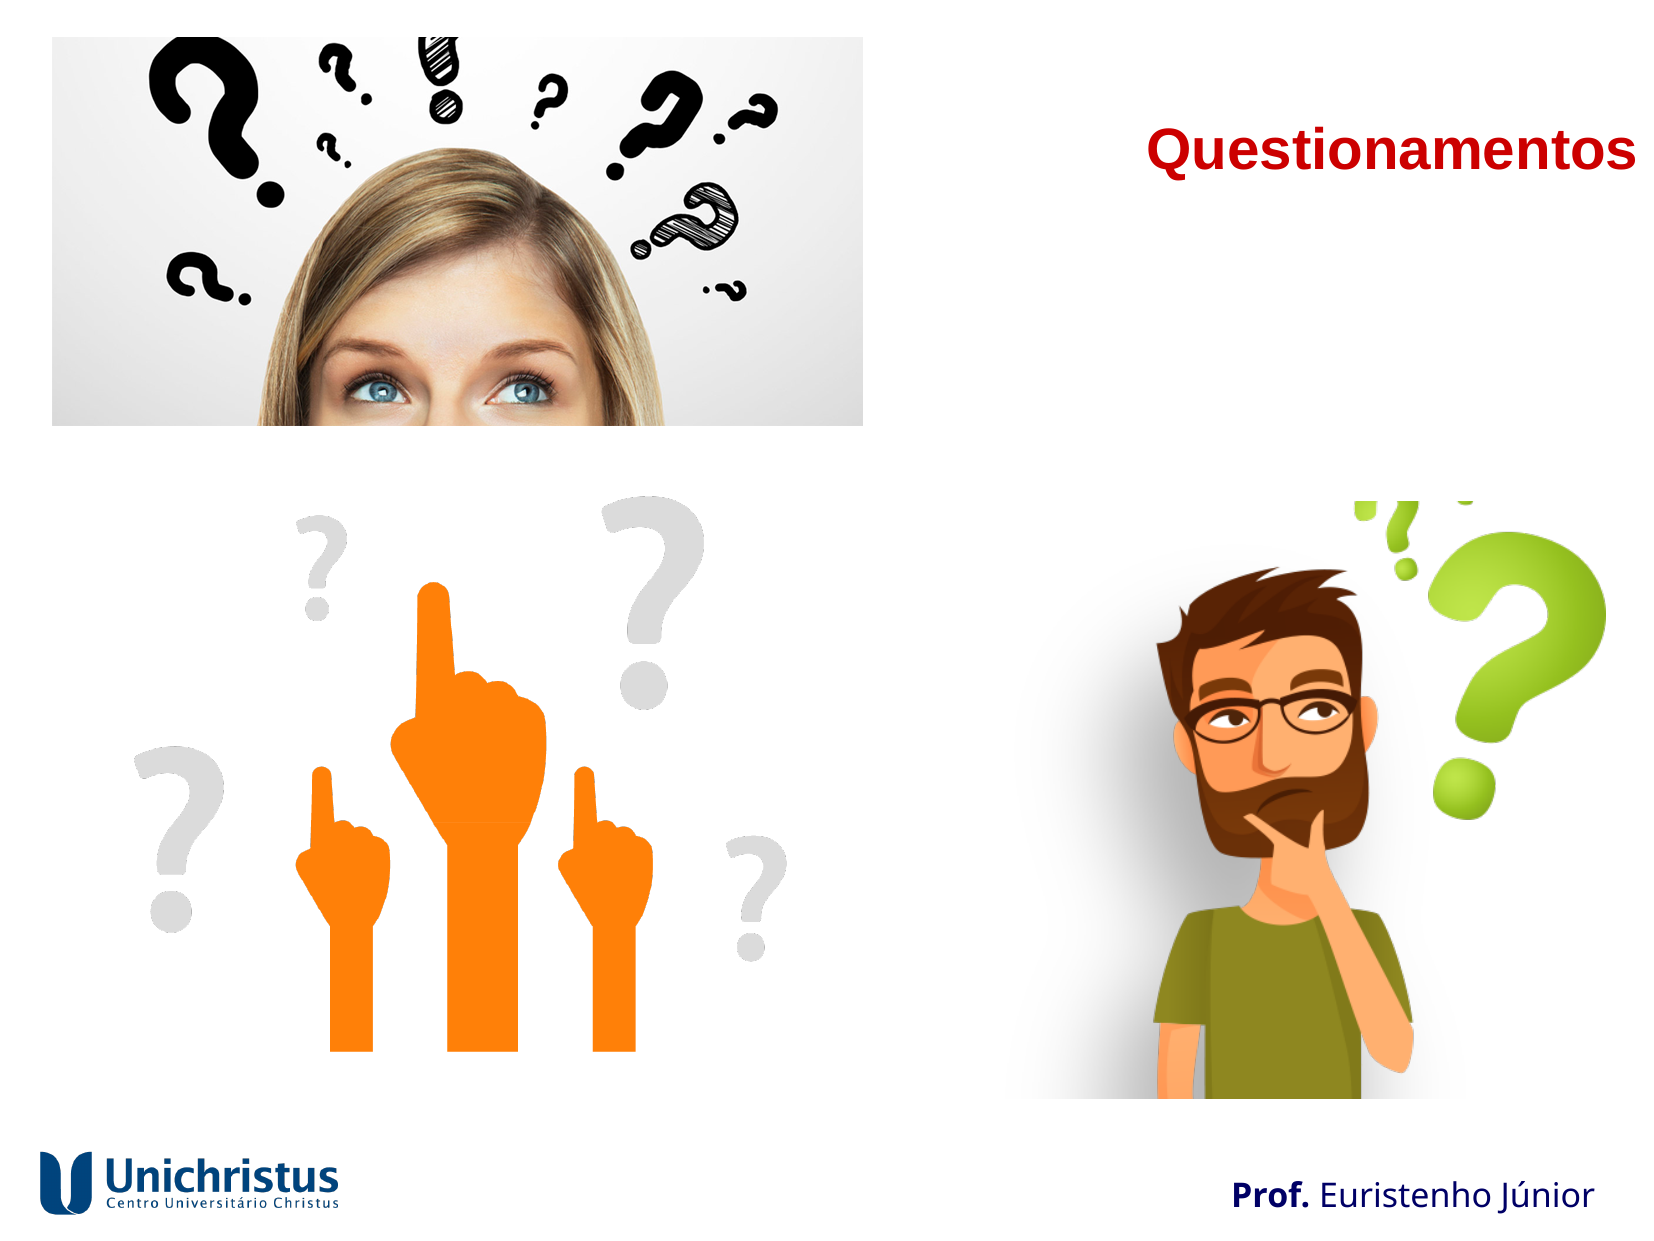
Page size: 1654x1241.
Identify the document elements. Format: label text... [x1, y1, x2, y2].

picture [35, 1148, 343, 1217]
picture [992, 501, 1606, 1099]
picture [22, 460, 898, 1088]
text_box Questionamentos [1131, 109, 1654, 190]
text_box Prof. Euristenho Júnior [1216, 1163, 1654, 1224]
picture [52, 37, 863, 426]
